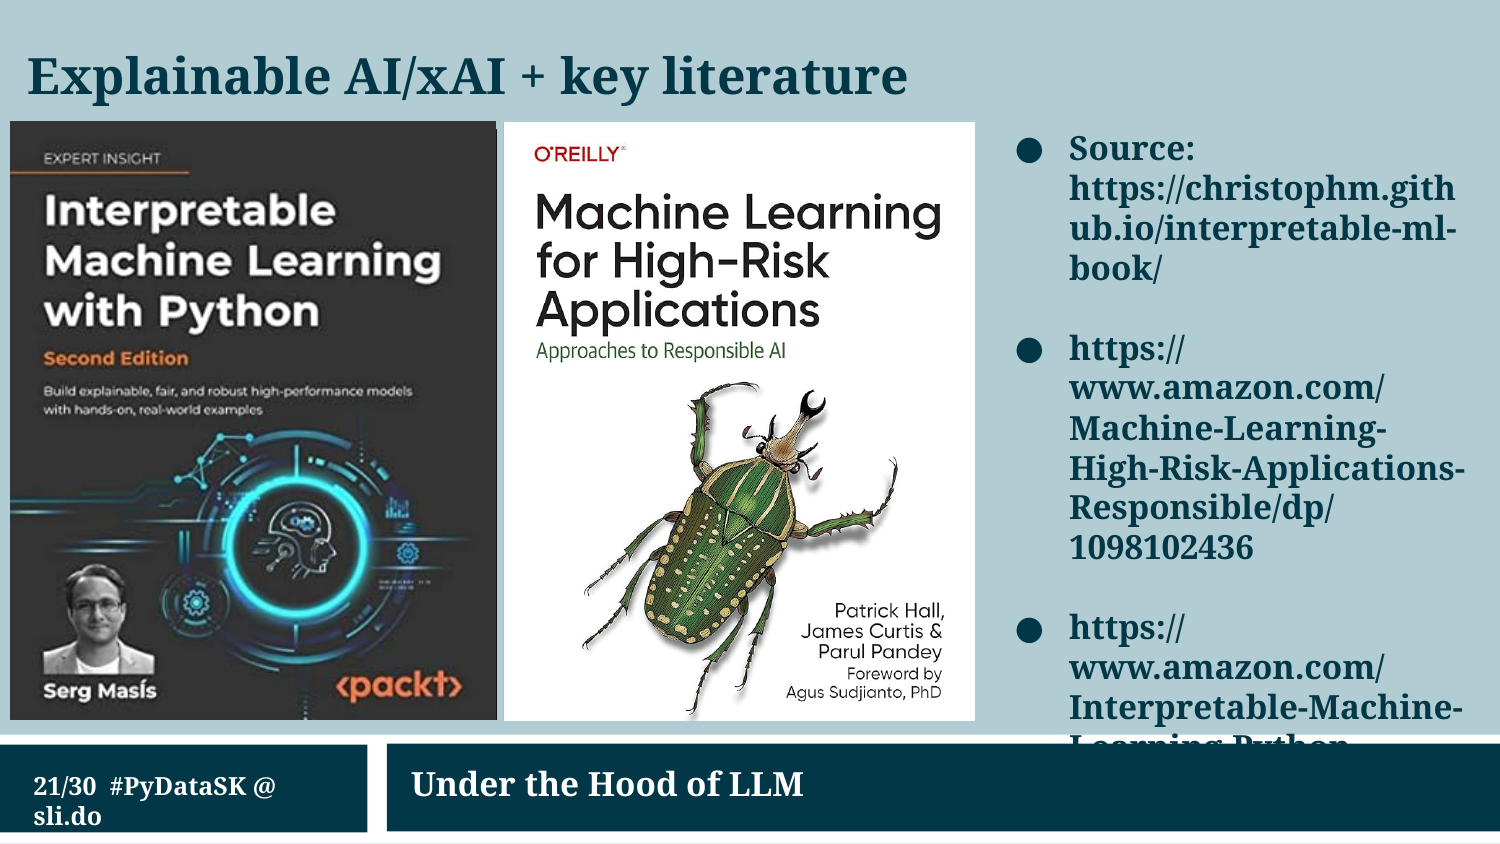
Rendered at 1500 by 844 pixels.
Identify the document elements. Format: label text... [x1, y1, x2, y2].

text_box Explainable AI/xAI + key literature [16, 13, 1483, 136]
text_box 21/30 #PyDataSK @ sli.do [22, 764, 362, 808]
text_box Source: https://christophm.github.io/interpretable-ml-book/ https://www.amazon.com/Machine-Learning-High-Risk-Applications-Responsible/dp/1098102436 https://www.amazon.com/Interpretable-Machine-Learning-Python-hands/dp/180323542X/ [982, 121, 1483, 720]
picture [10, 121, 975, 721]
text_box Under the Hood of LLM [400, 740, 1500, 826]
